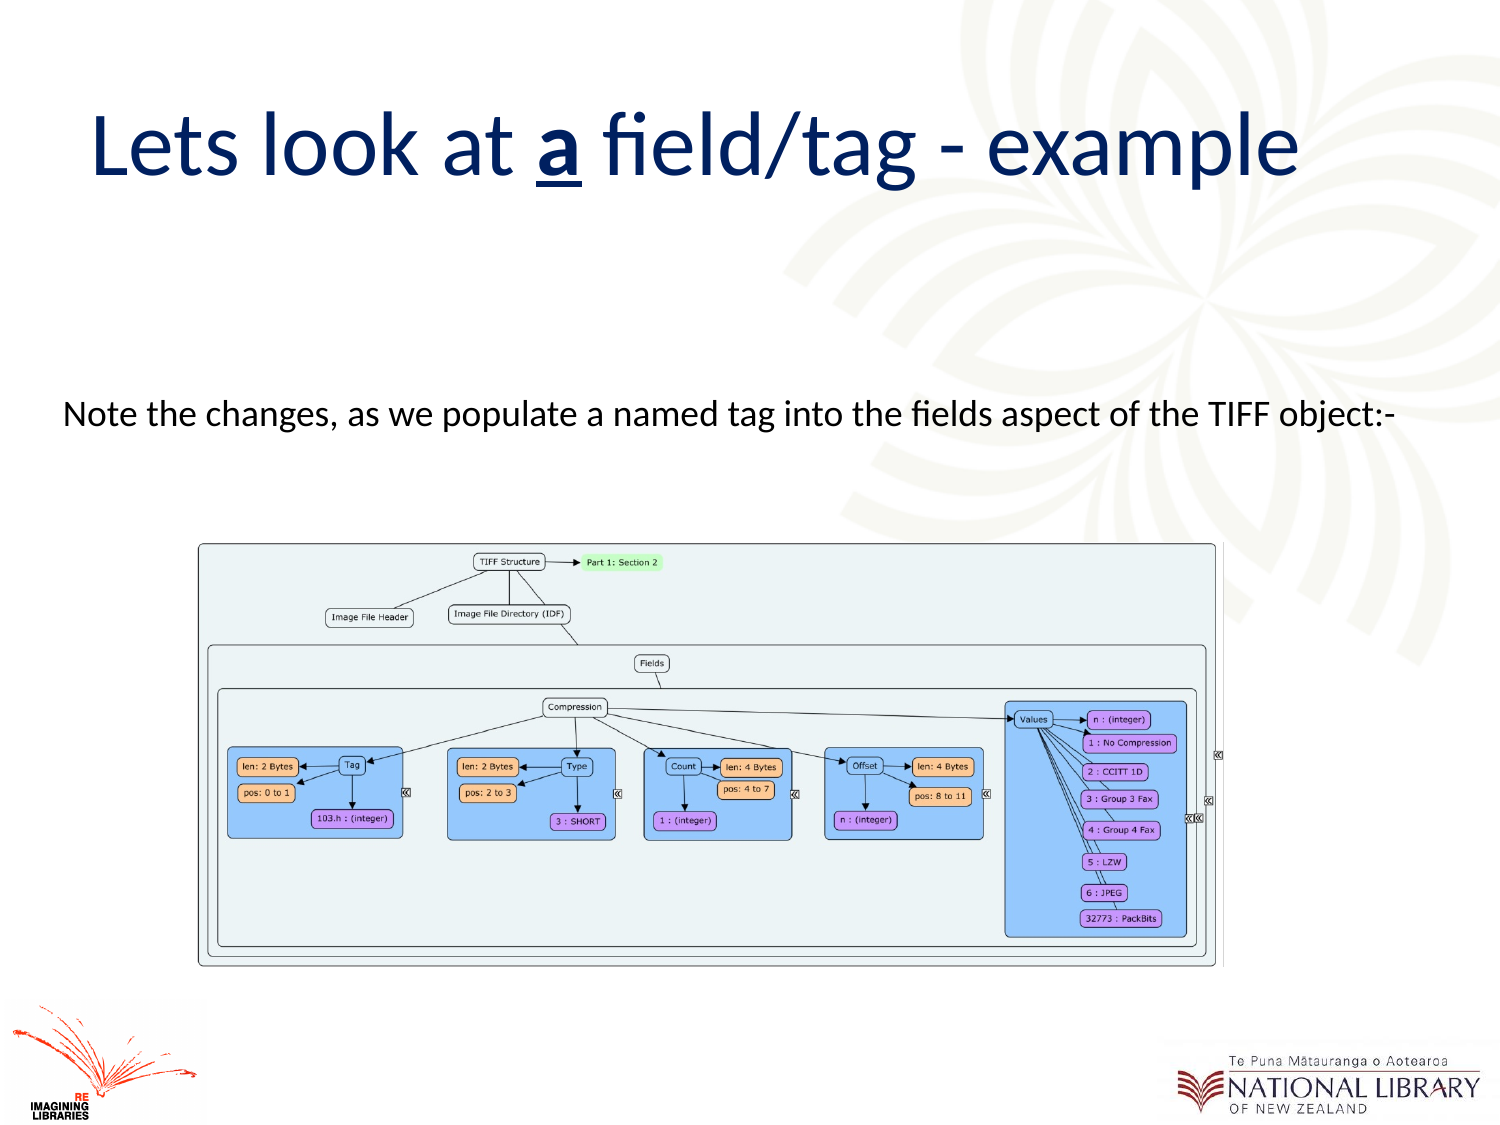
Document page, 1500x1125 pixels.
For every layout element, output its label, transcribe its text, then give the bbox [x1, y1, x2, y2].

title Lets look at a field/tag - example [75, 45, 1425, 233]
text_box Note the changes, as we populate a named tag into the fields aspect of the TIFF object:- [48, 381, 1431, 442]
picture [0, 0, 1500, 1125]
